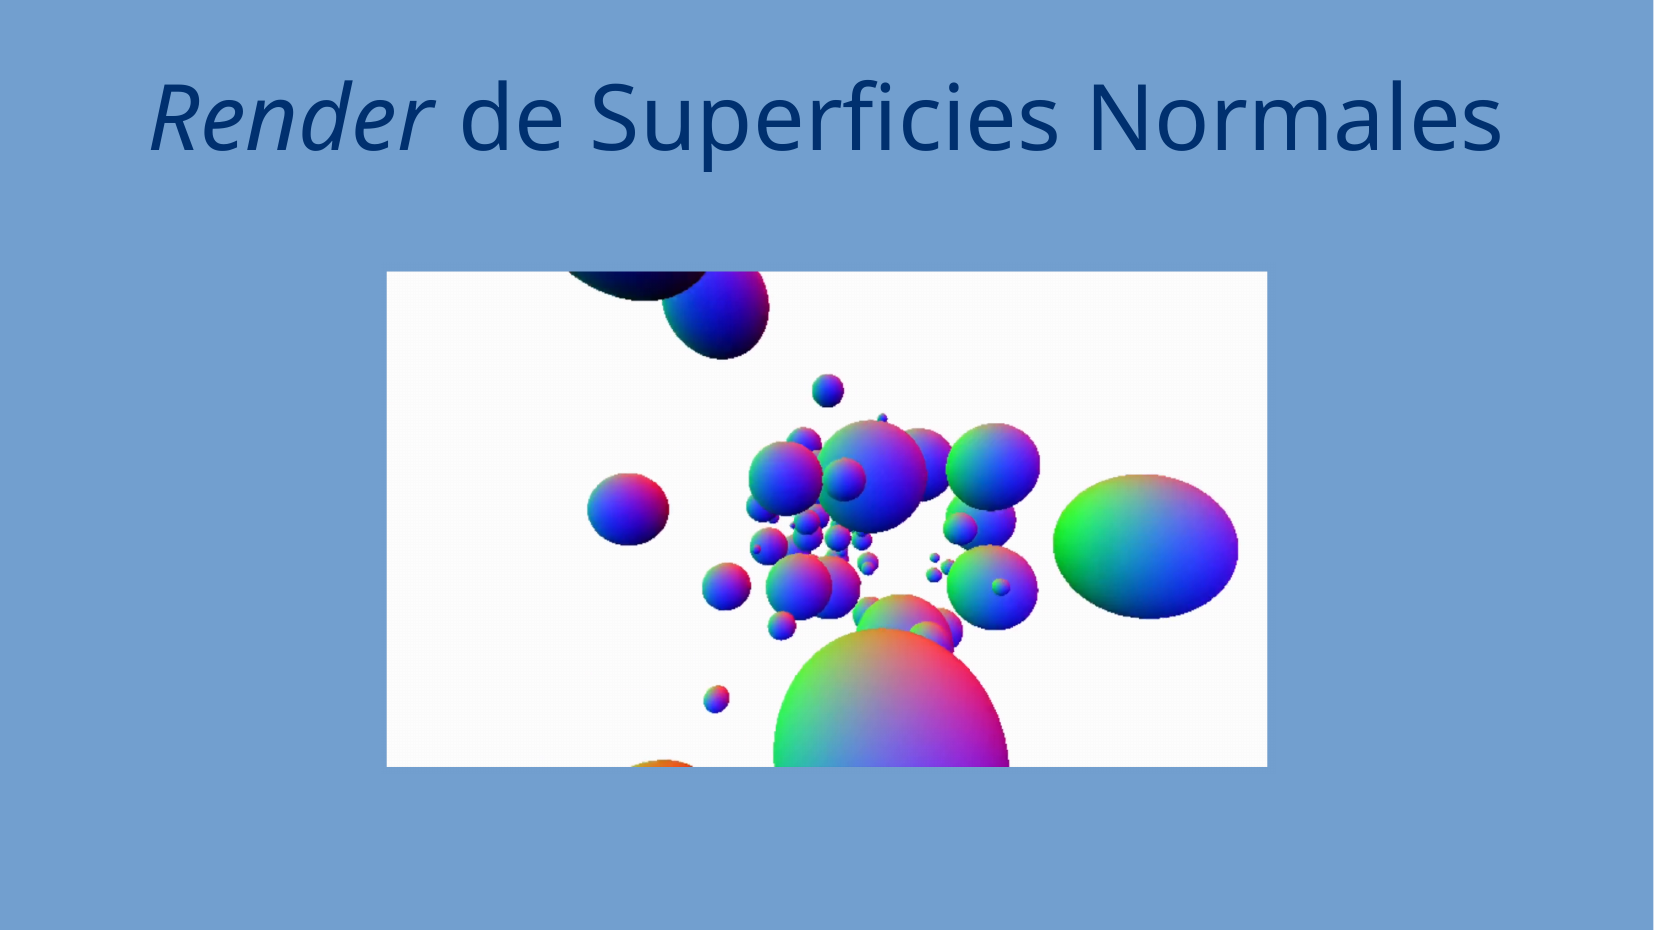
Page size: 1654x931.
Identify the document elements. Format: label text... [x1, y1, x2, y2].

title Render de Superficies Normales [82, 37, 1571, 193]
picture [381, 262, 1276, 774]
